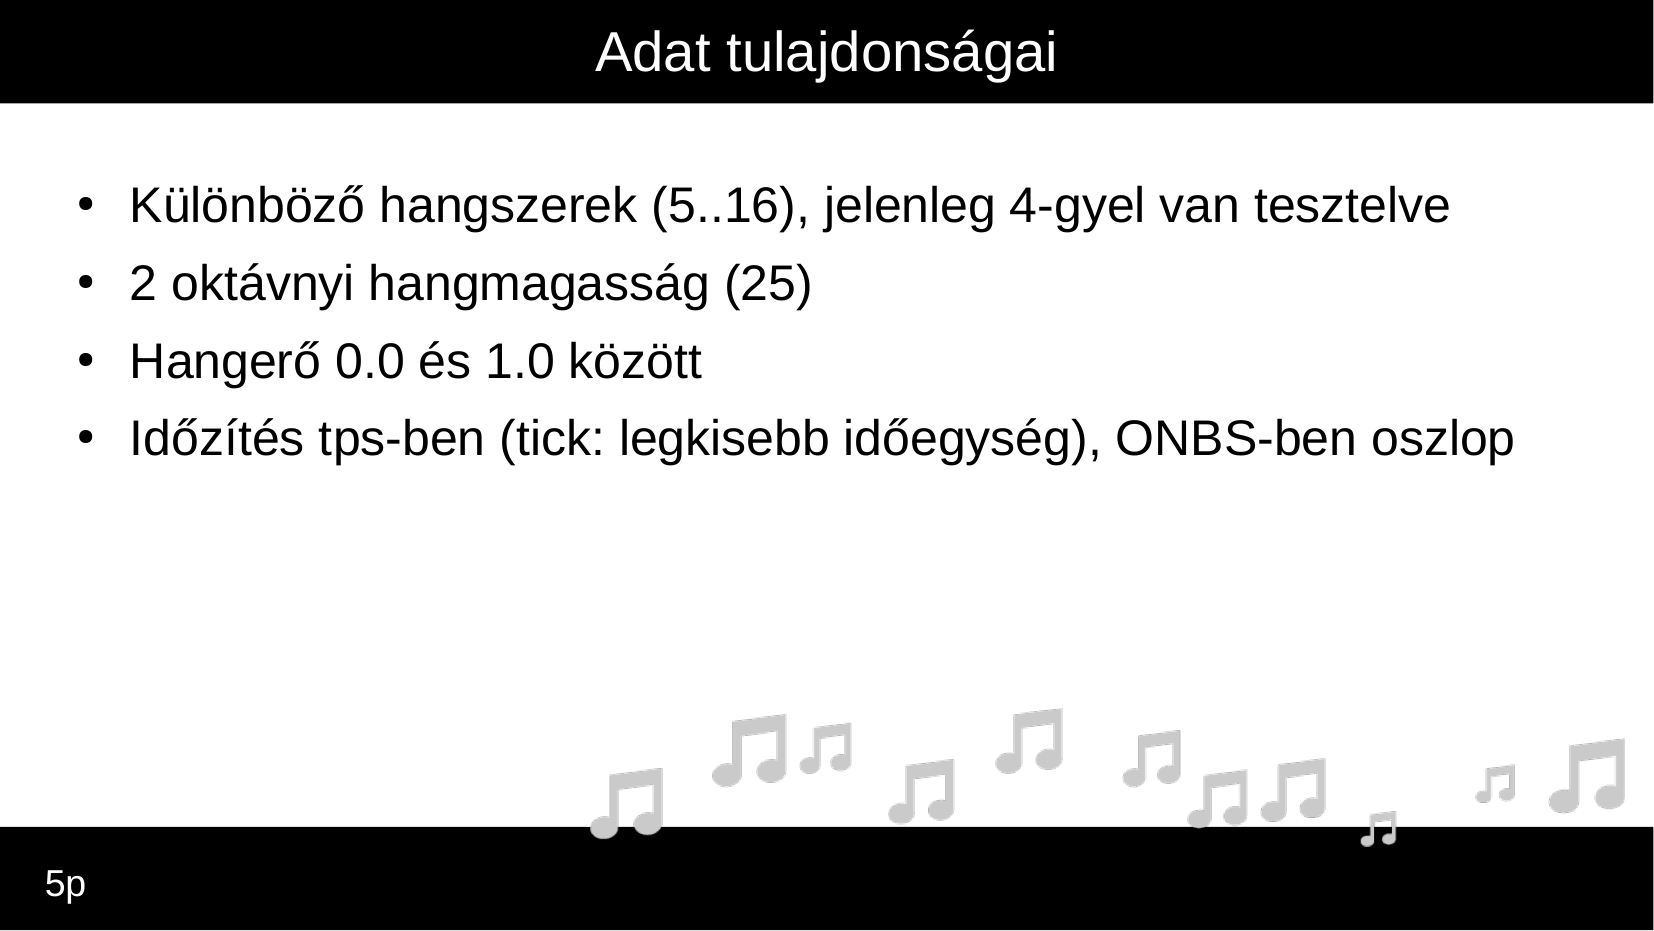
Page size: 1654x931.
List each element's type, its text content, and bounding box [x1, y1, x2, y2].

text_box 5p [30, 855, 106, 912]
title Adat tulajdonságai [59, 6, 1595, 98]
list Különböző hangszerek (5..16), jelenleg 4-gyel van tesztelve 2 oktávnyi hangmagasság (25) Hangerő 0.0 és 1.0 között Időzítés tps-ben (tick: legkisebb időegység), ONBS-ben oszlop [59, 177, 1595, 768]
